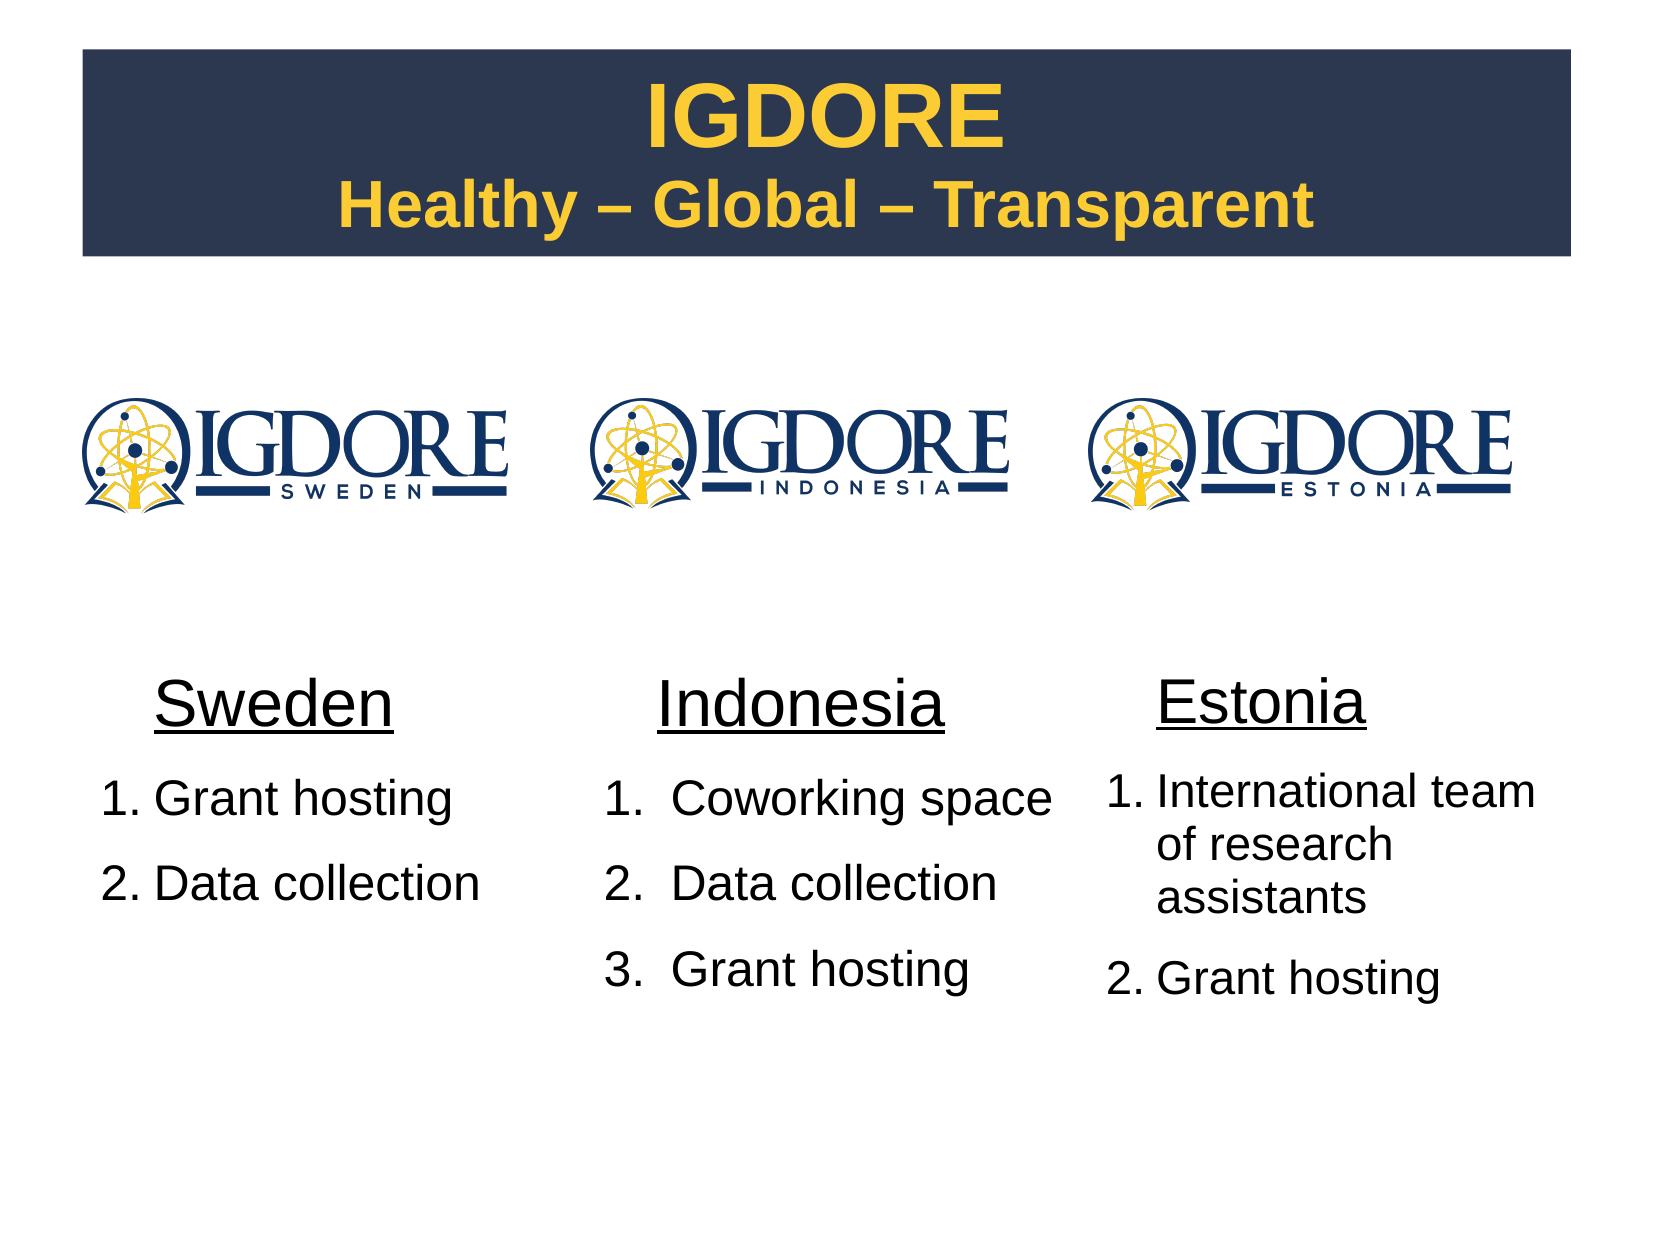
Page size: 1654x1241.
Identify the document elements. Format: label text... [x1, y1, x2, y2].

picture [590, 398, 1009, 510]
picture [1088, 398, 1512, 511]
list Sweden Grant hosting Data collection [82, 665, 562, 1009]
list Estonia International team of research assistants Grant hosting [1088, 665, 1569, 1009]
list Indonesia Coworking space Data collection Grant hosting [585, 665, 1065, 1009]
picture [82, 398, 508, 514]
title IGDORE Healthy – Global – Transparent [82, 49, 1571, 257]
